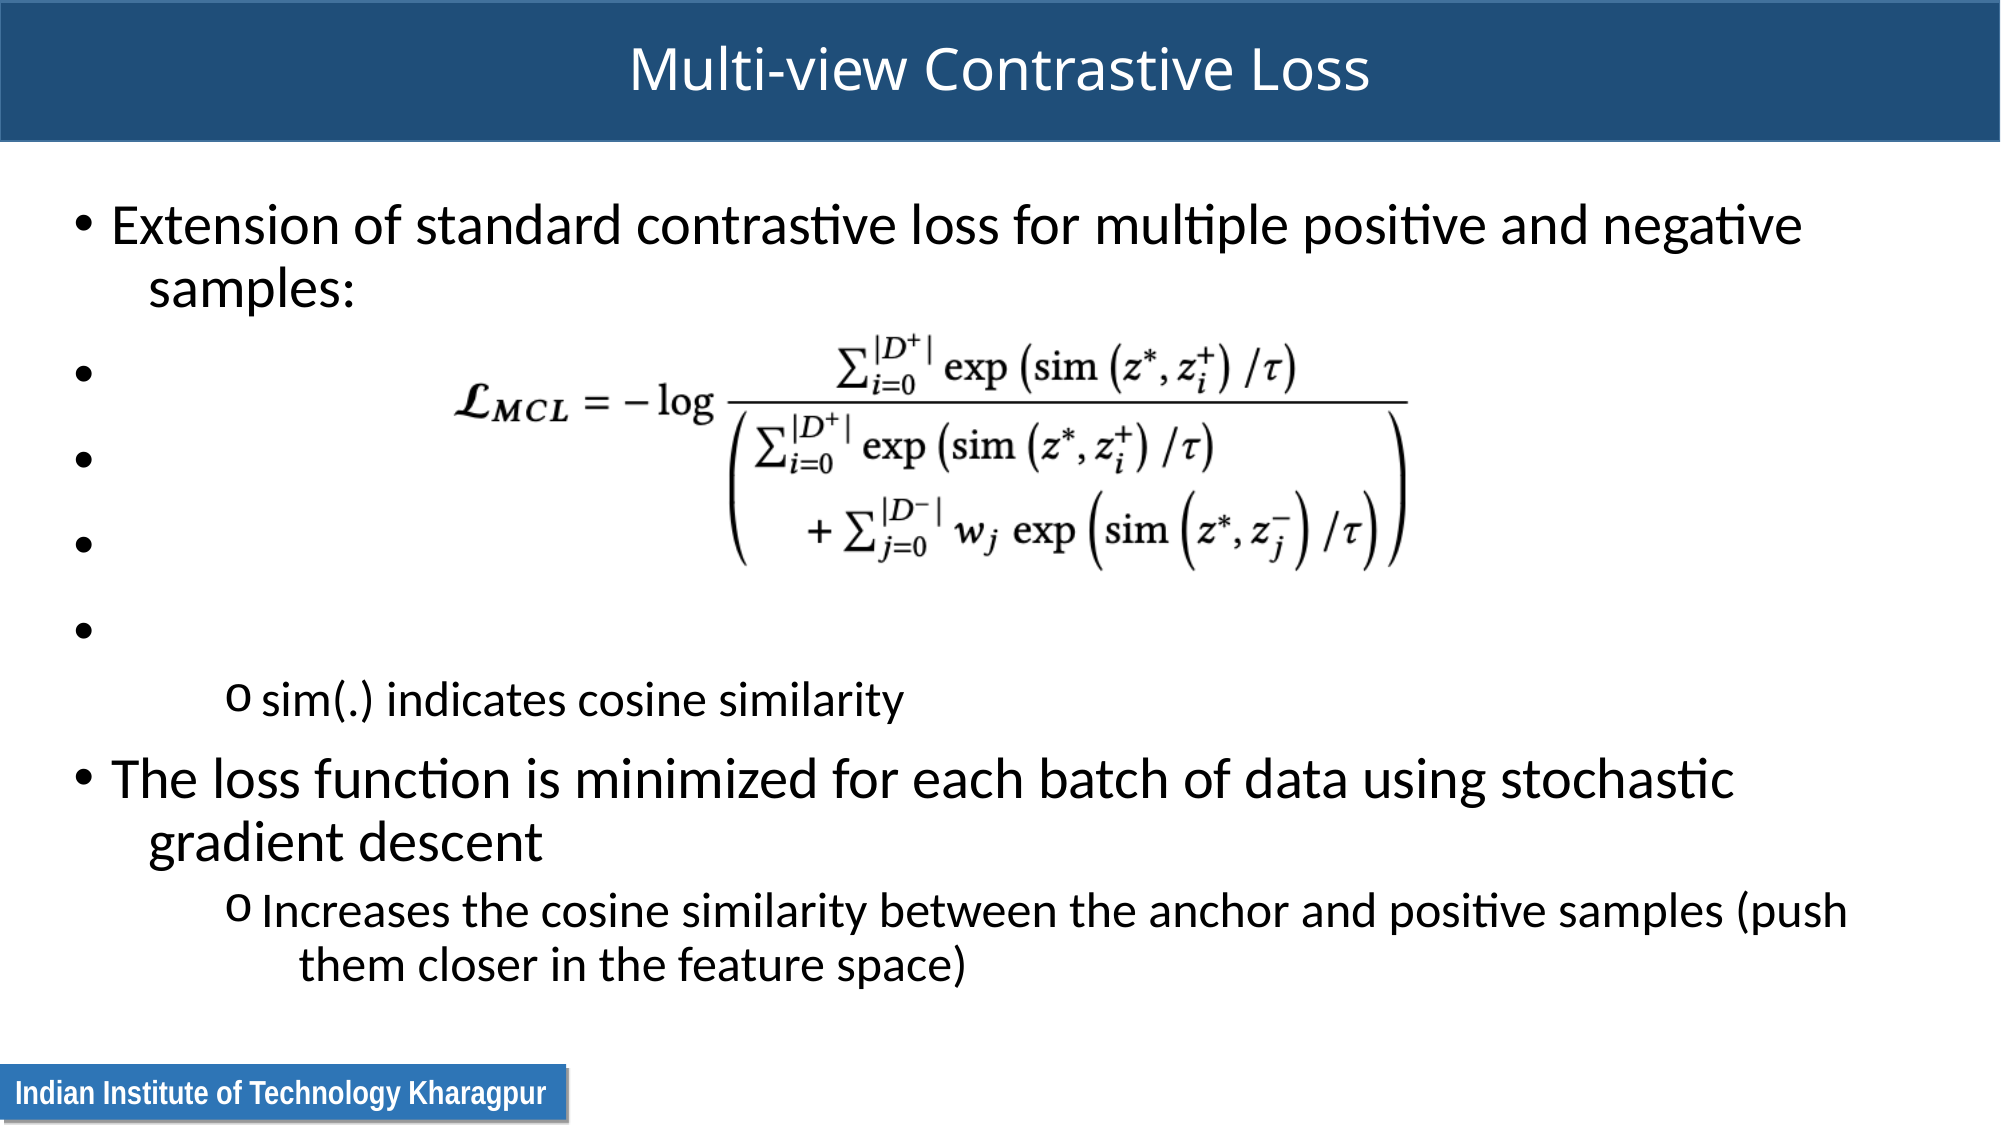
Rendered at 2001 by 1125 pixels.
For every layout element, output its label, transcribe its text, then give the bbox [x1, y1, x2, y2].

picture [434, 297, 1435, 627]
list Extension of standard contrastive loss for multiple positive and negative samples: sim(.) indicates cosine similarity The loss function is minimized for each batch of data using stochastic gradient descent Increases the cosine similarity between the anchor and positive samples (push them closer in the feature space) [58, 186, 1954, 1065]
title Multi-view Contrastive Loss [0, 1, 2000, 141]
